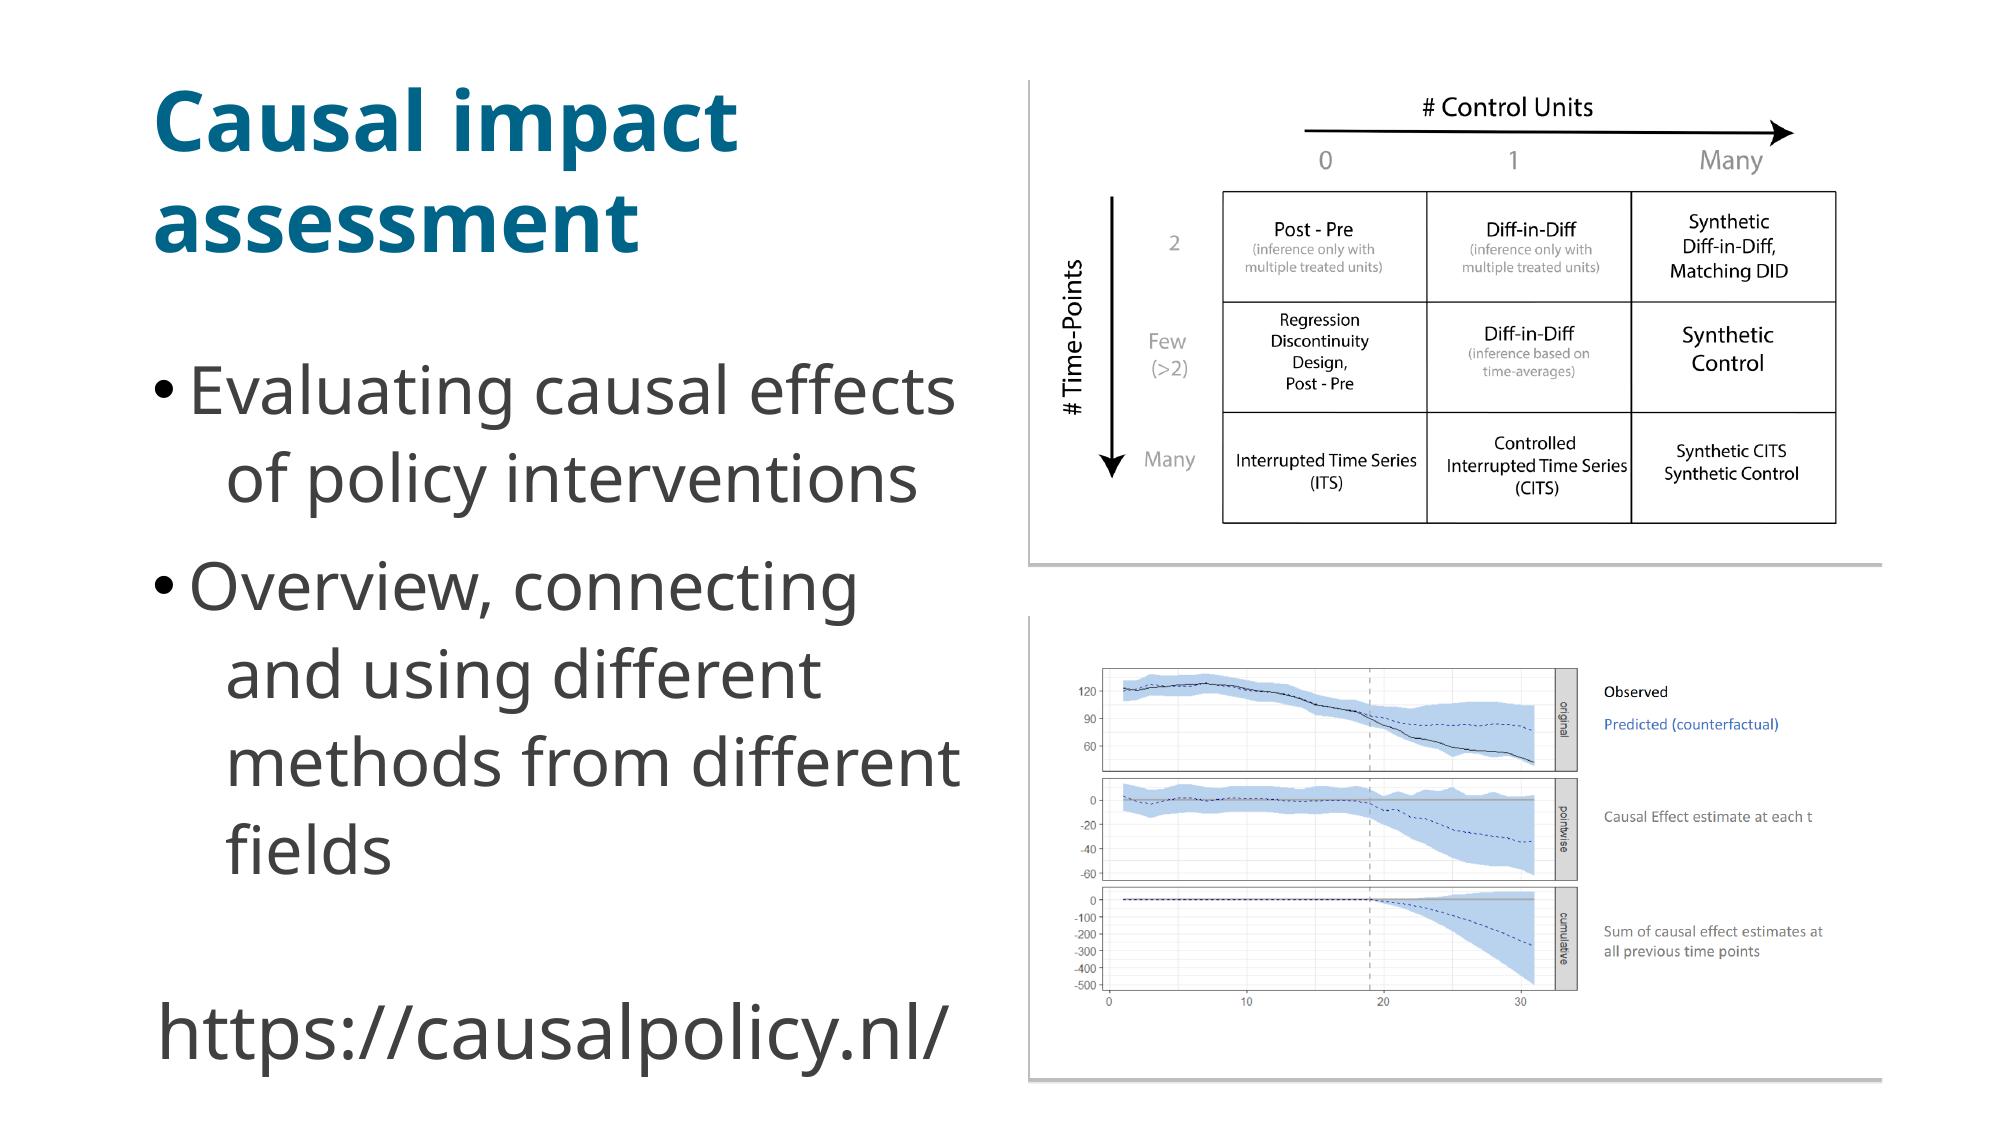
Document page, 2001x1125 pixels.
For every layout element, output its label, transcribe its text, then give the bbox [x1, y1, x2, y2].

text_box https://causalpolicy.nl/ [63, 967, 1064, 1078]
picture [1030, 610, 1886, 1078]
picture [1030, 74, 1886, 563]
title Causal impact assessment [137, 59, 970, 278]
list Evaluating causal effects of policy interventions Overview, connecting and using different methods from different fields [137, 332, 989, 967]
